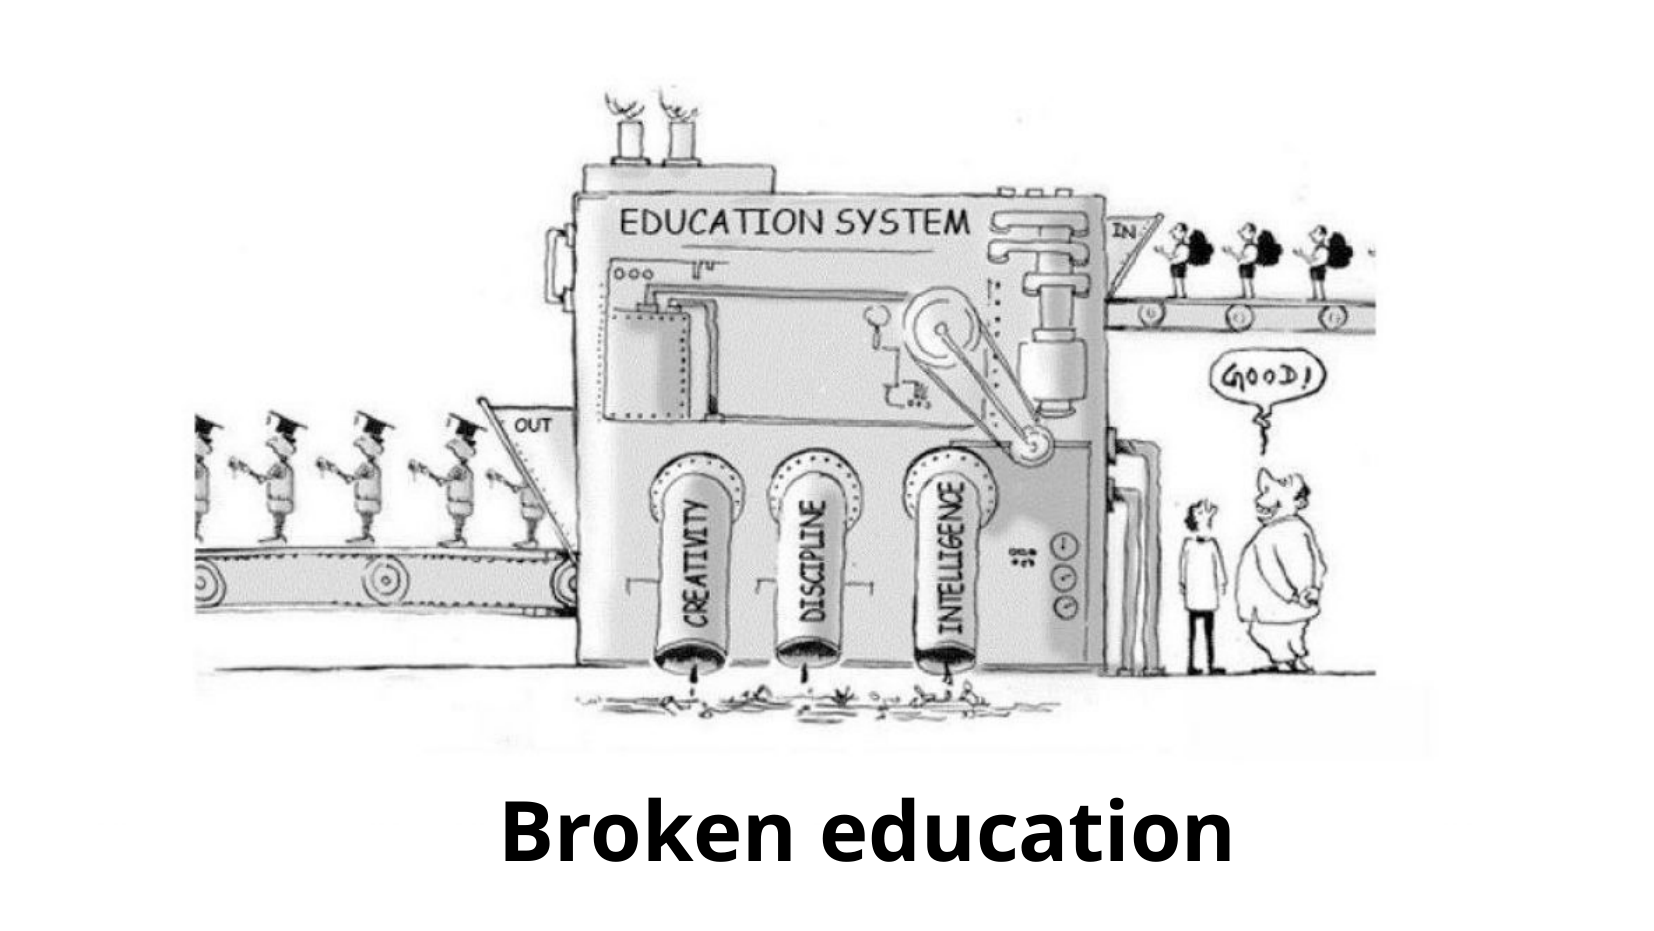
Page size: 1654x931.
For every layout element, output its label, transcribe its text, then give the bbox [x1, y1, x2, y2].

picture [70, 8, 1501, 826]
text_box Broken education [483, 765, 1186, 875]
